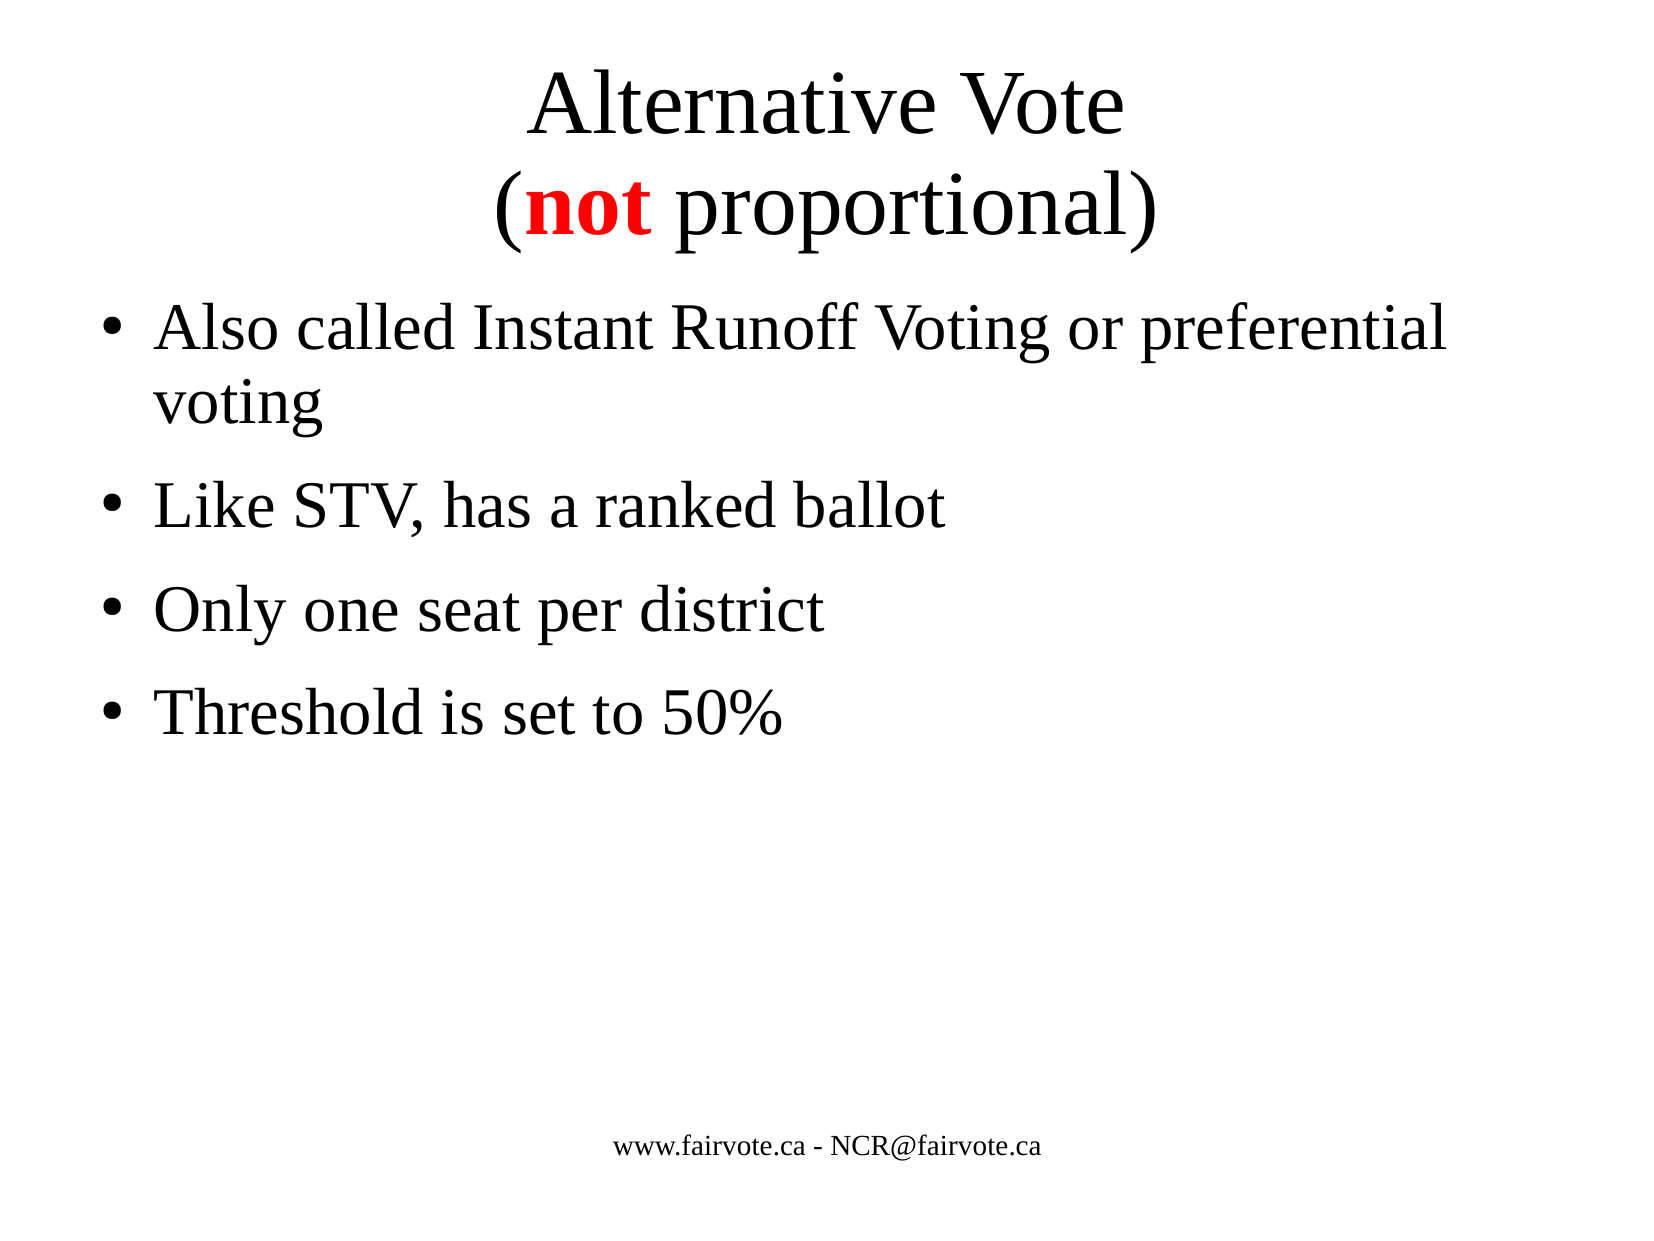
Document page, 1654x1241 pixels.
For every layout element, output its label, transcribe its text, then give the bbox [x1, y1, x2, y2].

title Alternative Vote (not proportional) [82, 49, 1571, 257]
list Also called Instant Runoff Voting or preferential voting Like STV, has a ranked ballot Only one seat per district Threshold is set to 50% [82, 290, 1538, 1010]
